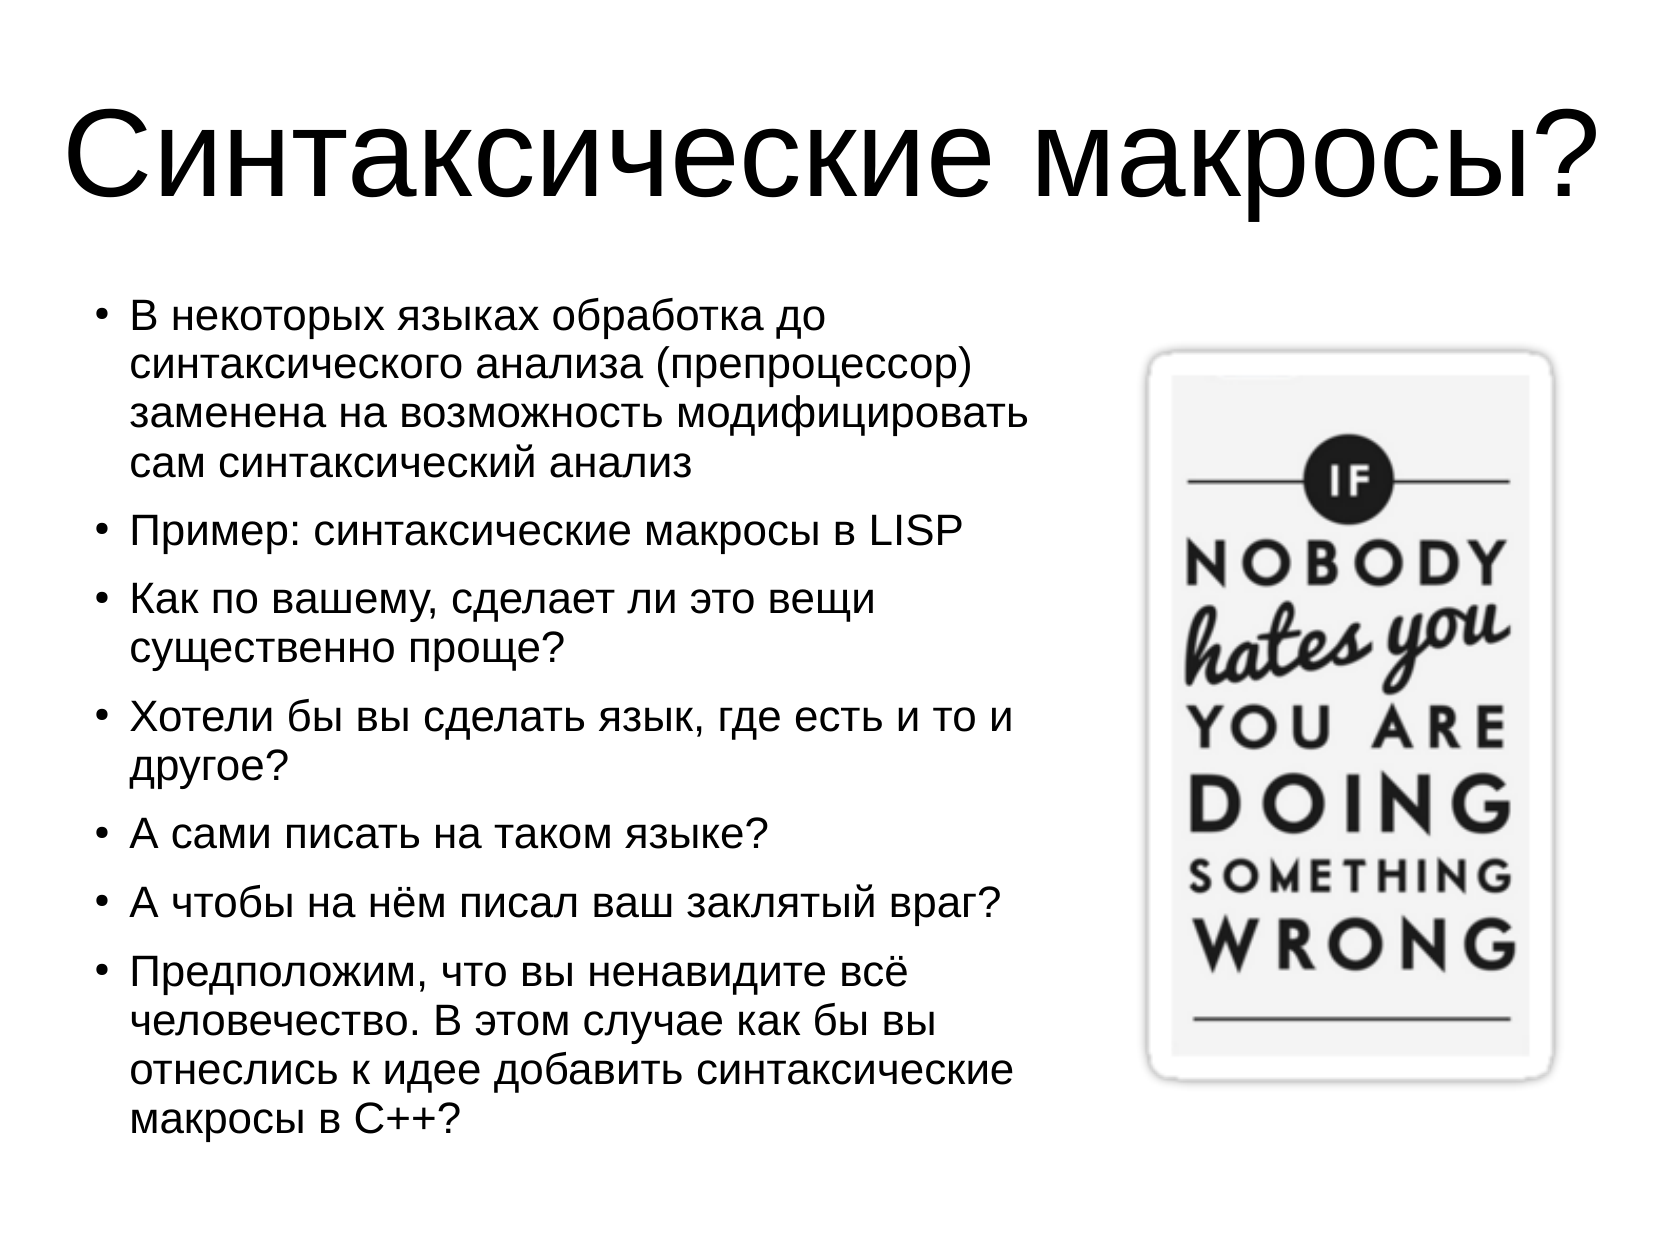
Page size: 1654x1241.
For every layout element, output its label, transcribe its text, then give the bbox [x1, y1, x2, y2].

title Синтаксические макросы? [30, 49, 1636, 257]
picture [1079, 338, 1606, 1096]
list В некоторых языках обработка до синтаксического анализа (препроцессор) заменена на возможность модифицировать сам синтаксический анализ Пример: синтаксические макросы в LISP Как по вашему, сделает ли это вещи существенно проще? Хотели бы вы сделать язык, где есть и то и другое? А сами писать на таком языке? А чтобы на нём писал ваш заклятый враг? Предположим, что вы ненавидите всё человечество. В этом случае как бы вы отнеслись к идее добавить синтаксические макросы в C++? [82, 290, 1111, 1156]
